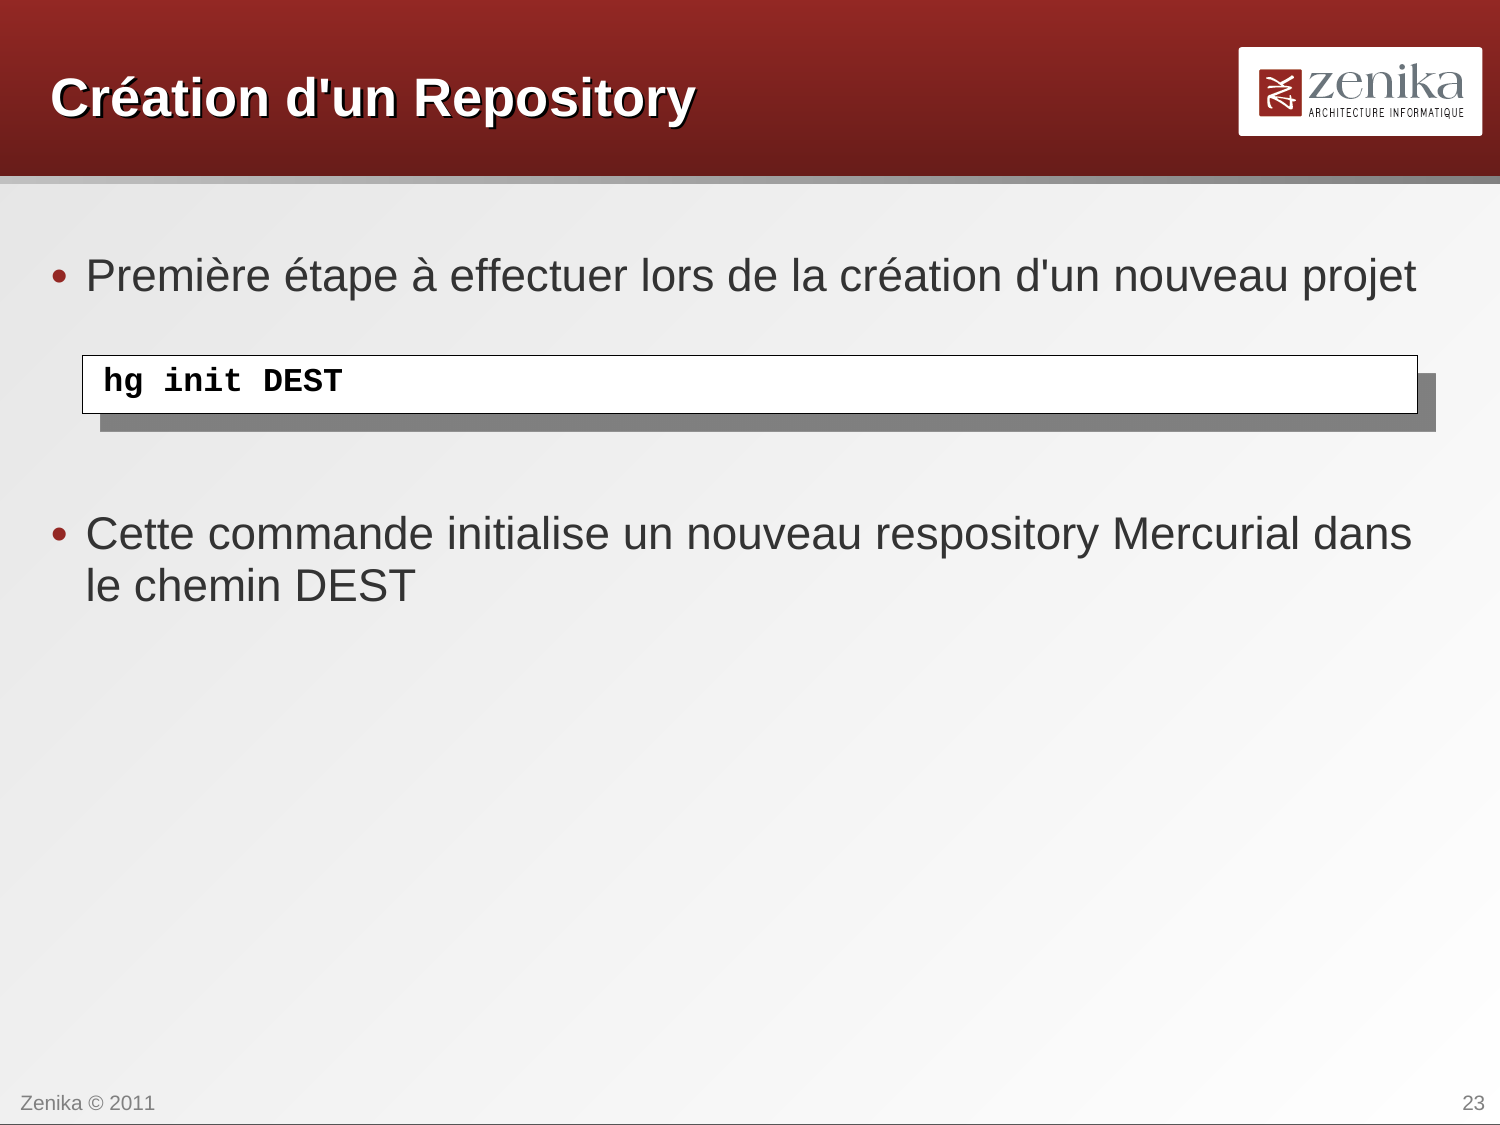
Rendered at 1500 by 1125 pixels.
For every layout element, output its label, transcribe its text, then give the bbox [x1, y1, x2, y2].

picture [1257, 58, 1464, 125]
text_box hg init DEST [82, 355, 1418, 414]
title Création d'un Repository [50, 22, 1206, 172]
list Première étape à effectuer lors de la création d'un nouveau projet Cette commande initialise un nouveau respository Mercurial dans le chemin DEST [50, 249, 1435, 1064]
